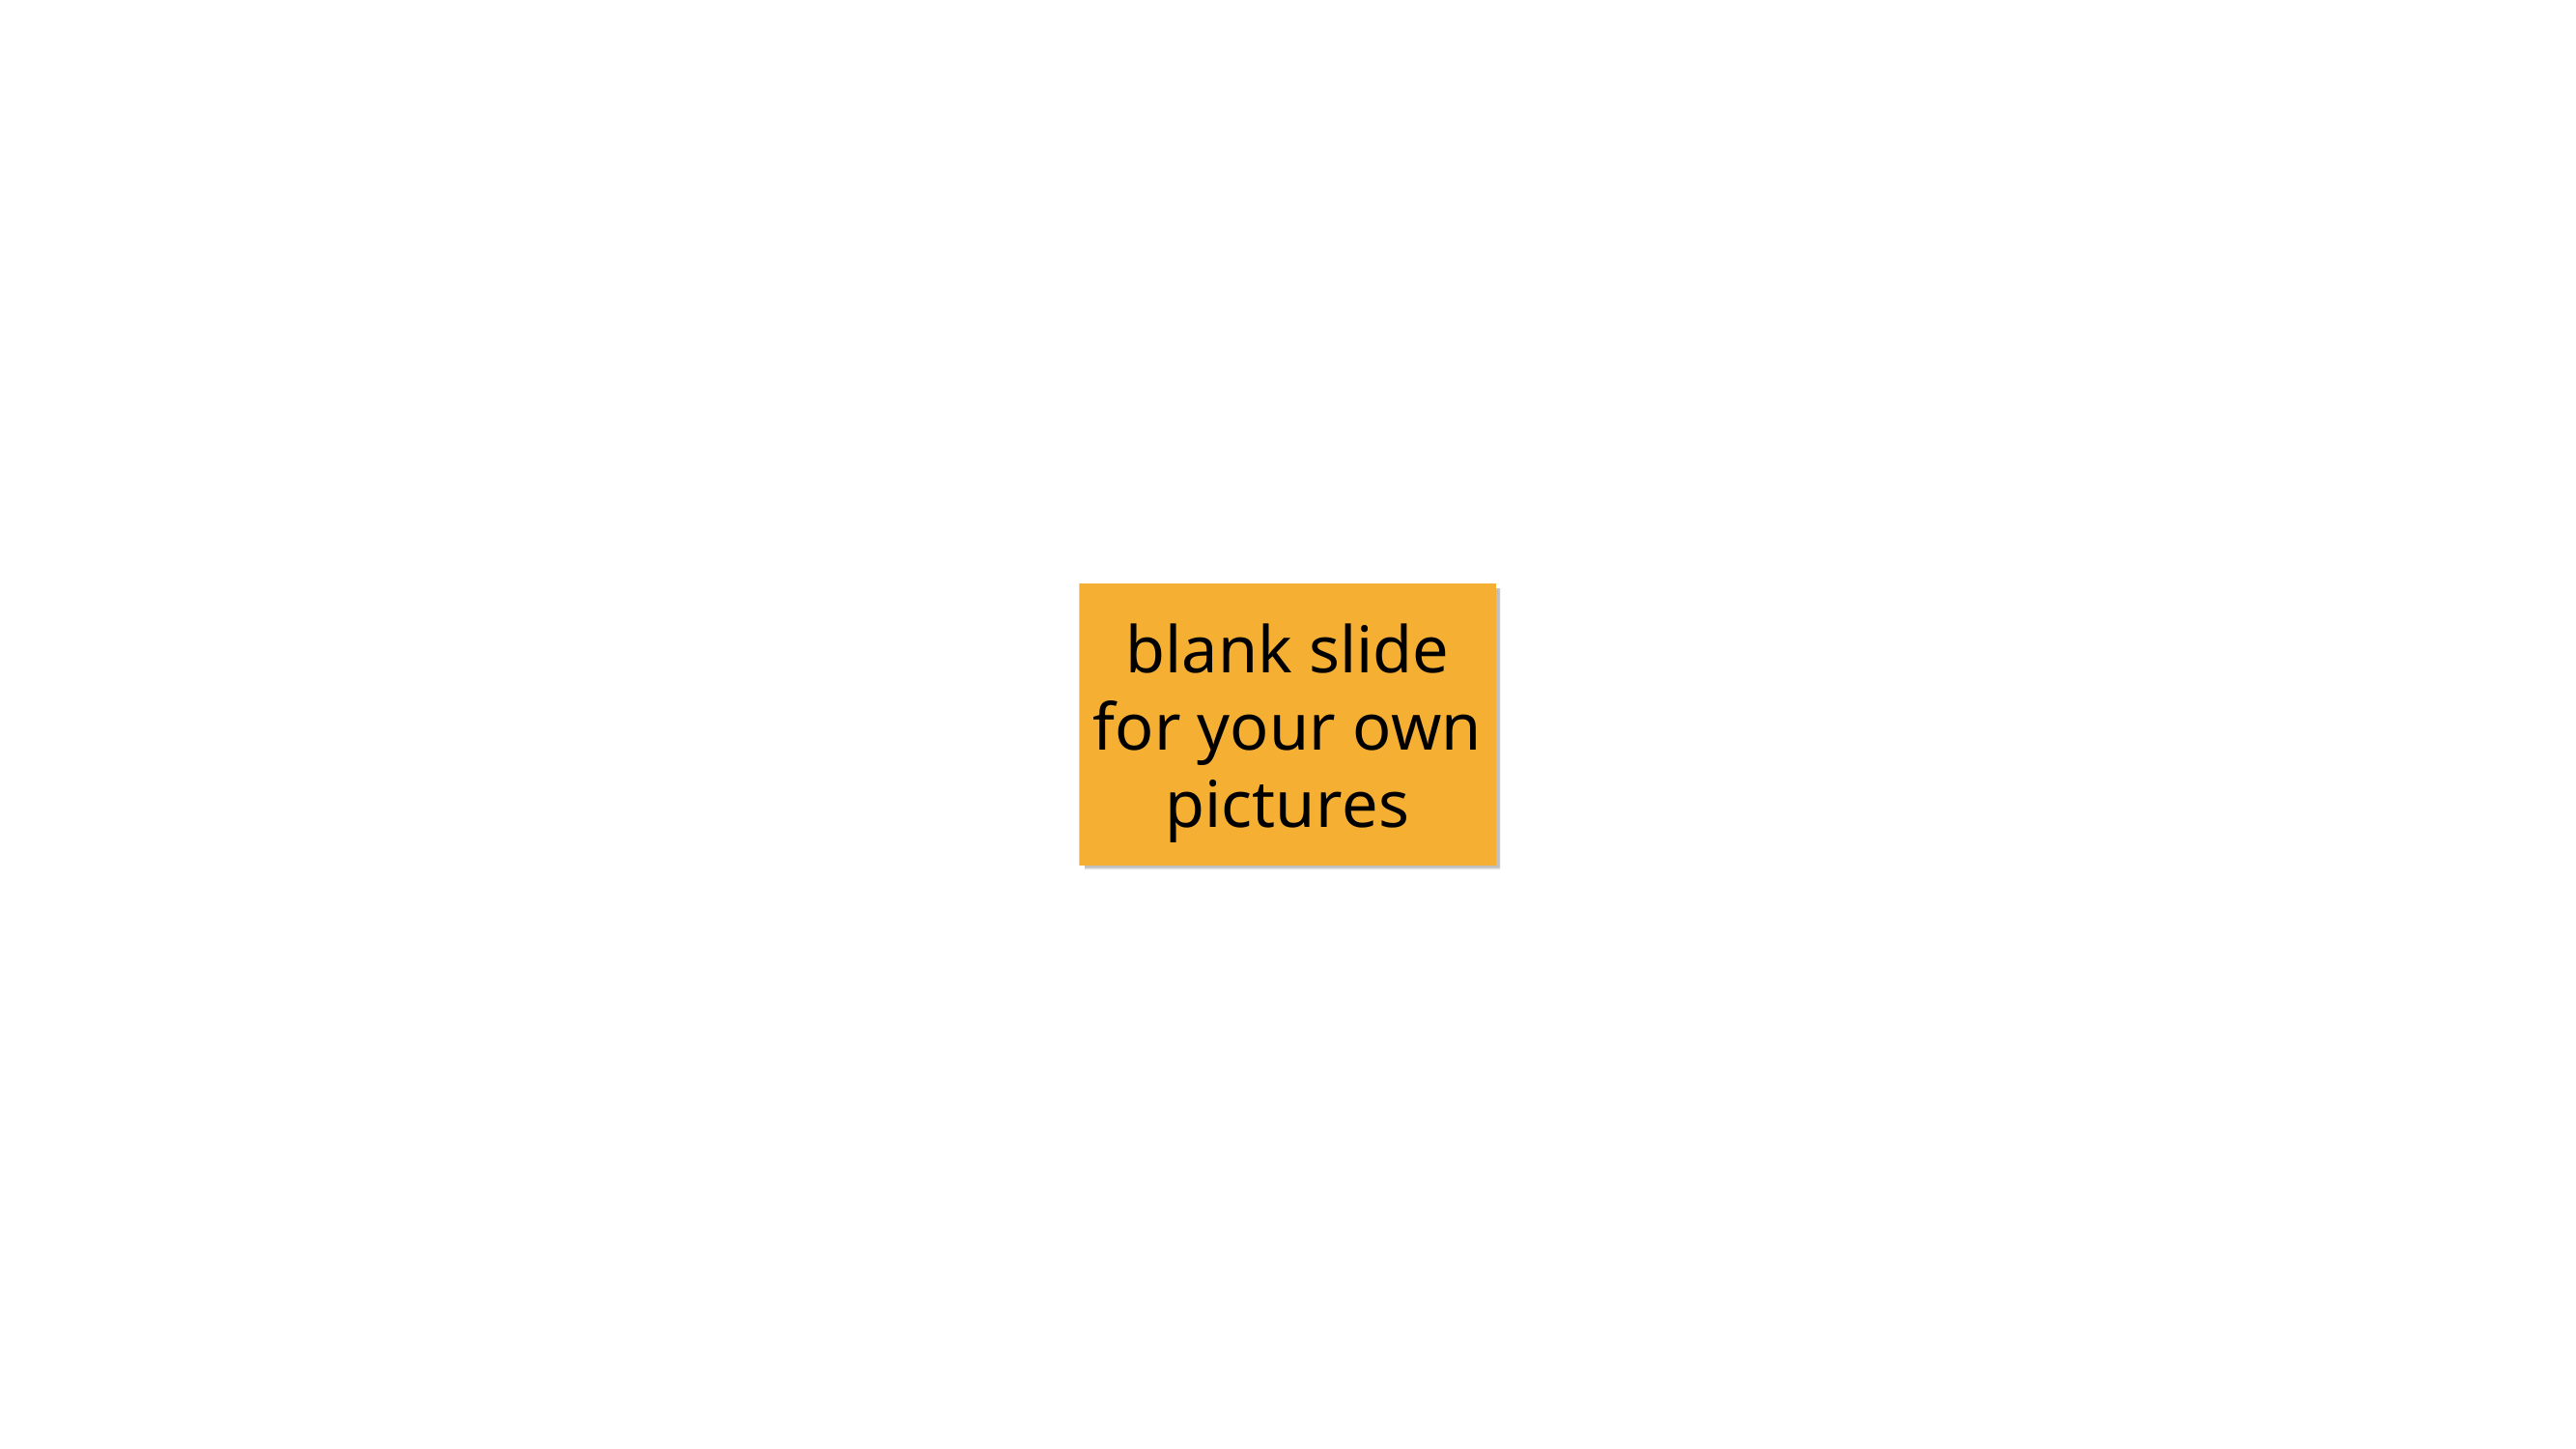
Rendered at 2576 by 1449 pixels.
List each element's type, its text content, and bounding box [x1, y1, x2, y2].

text_box blank slide for your own pictures [1079, 583, 1496, 866]
